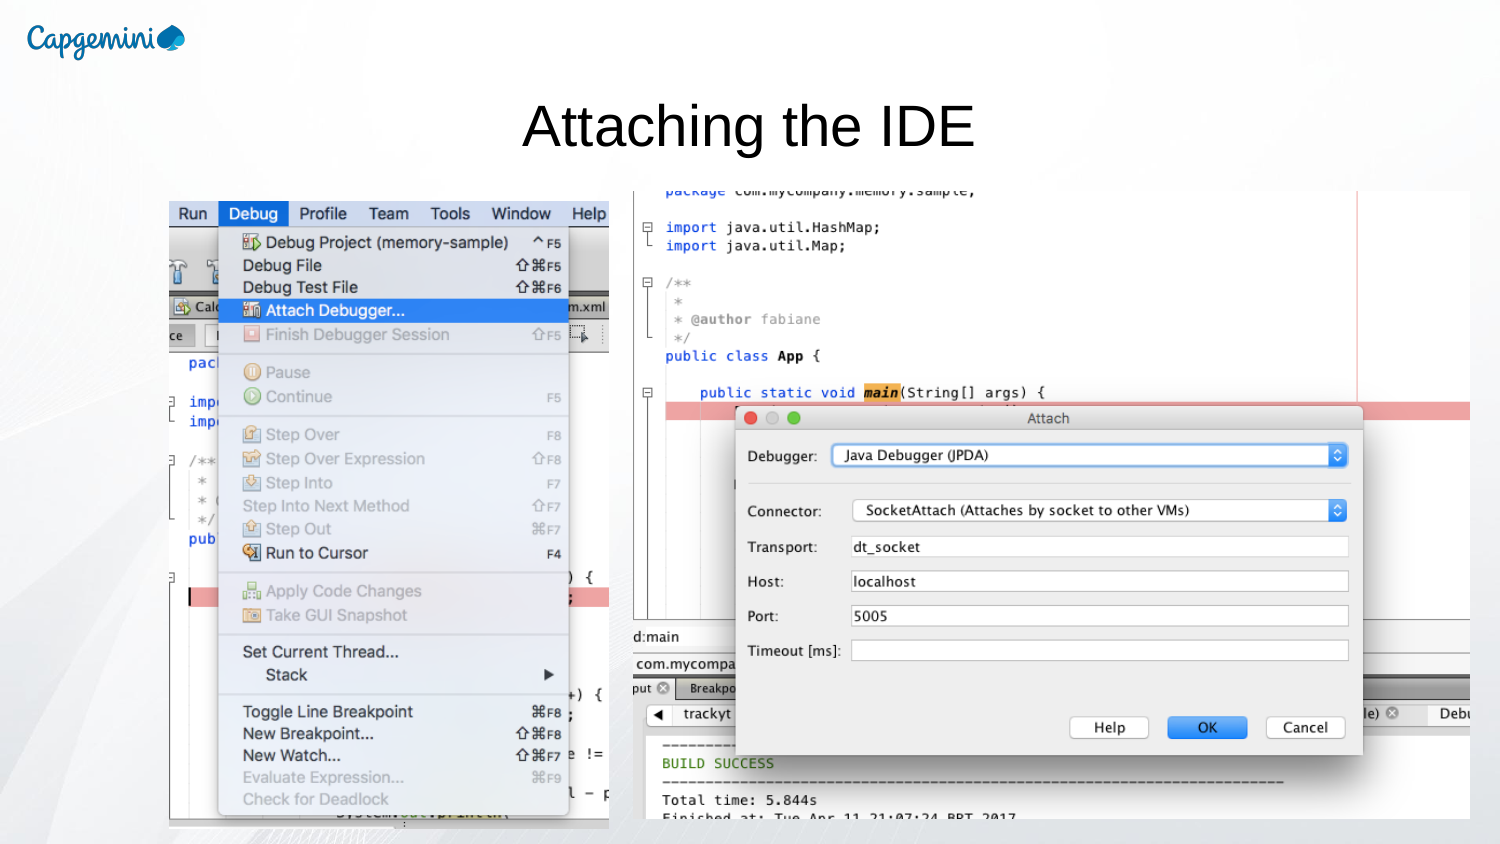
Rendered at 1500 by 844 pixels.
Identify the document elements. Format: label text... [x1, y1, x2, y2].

title Attaching the IDE [51, 72, 1449, 167]
picture [0, 0, 1500, 844]
